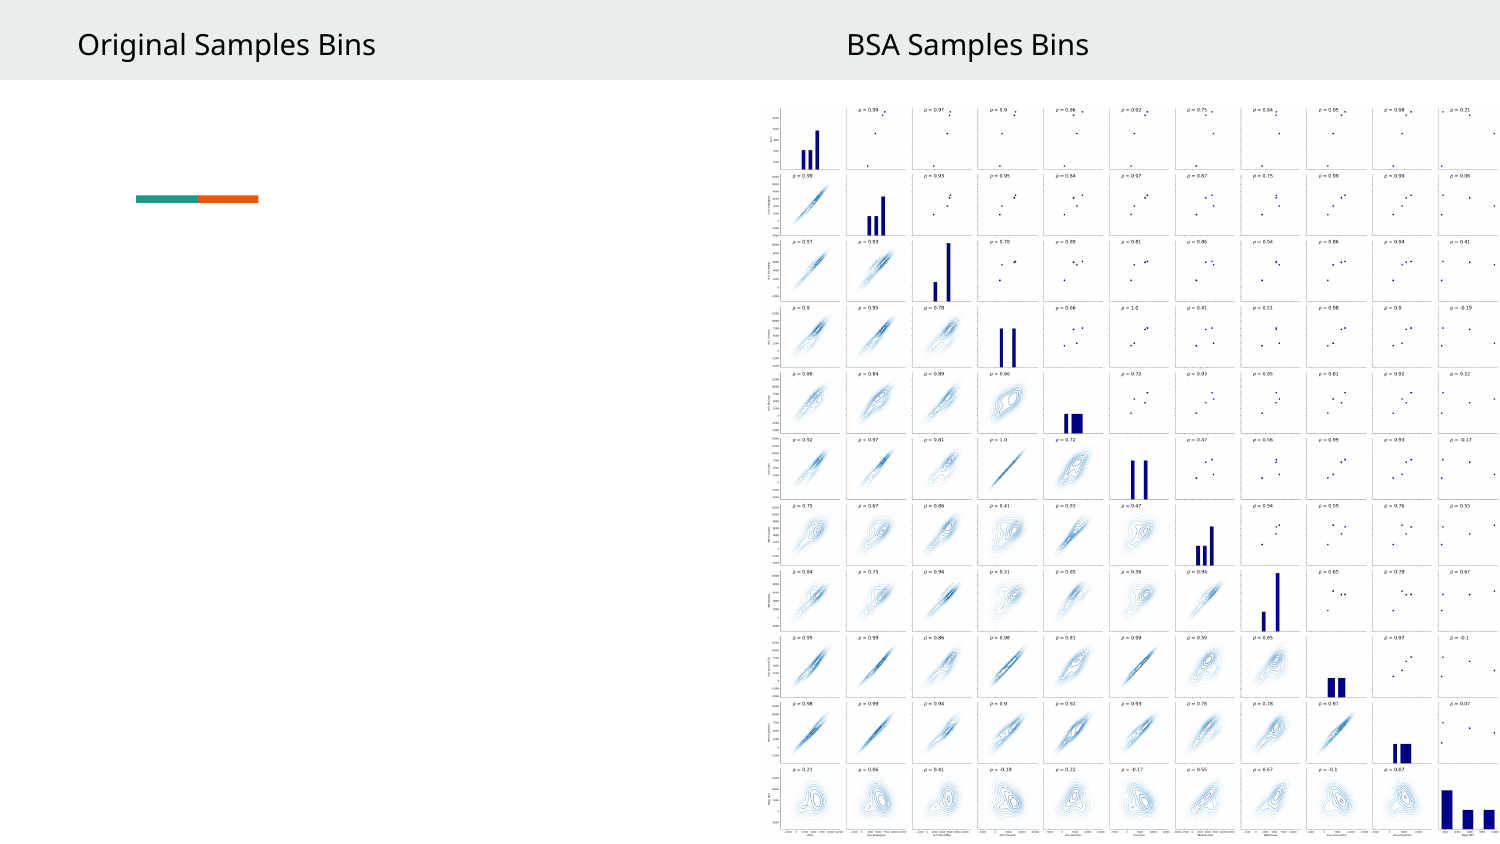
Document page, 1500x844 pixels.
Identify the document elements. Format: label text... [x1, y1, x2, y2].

text_box Original Samples Bins [62, 11, 398, 73]
text_box BSA Samples Bins [831, 11, 1167, 73]
picture [19, 110, 754, 842]
picture [766, 106, 1500, 838]
